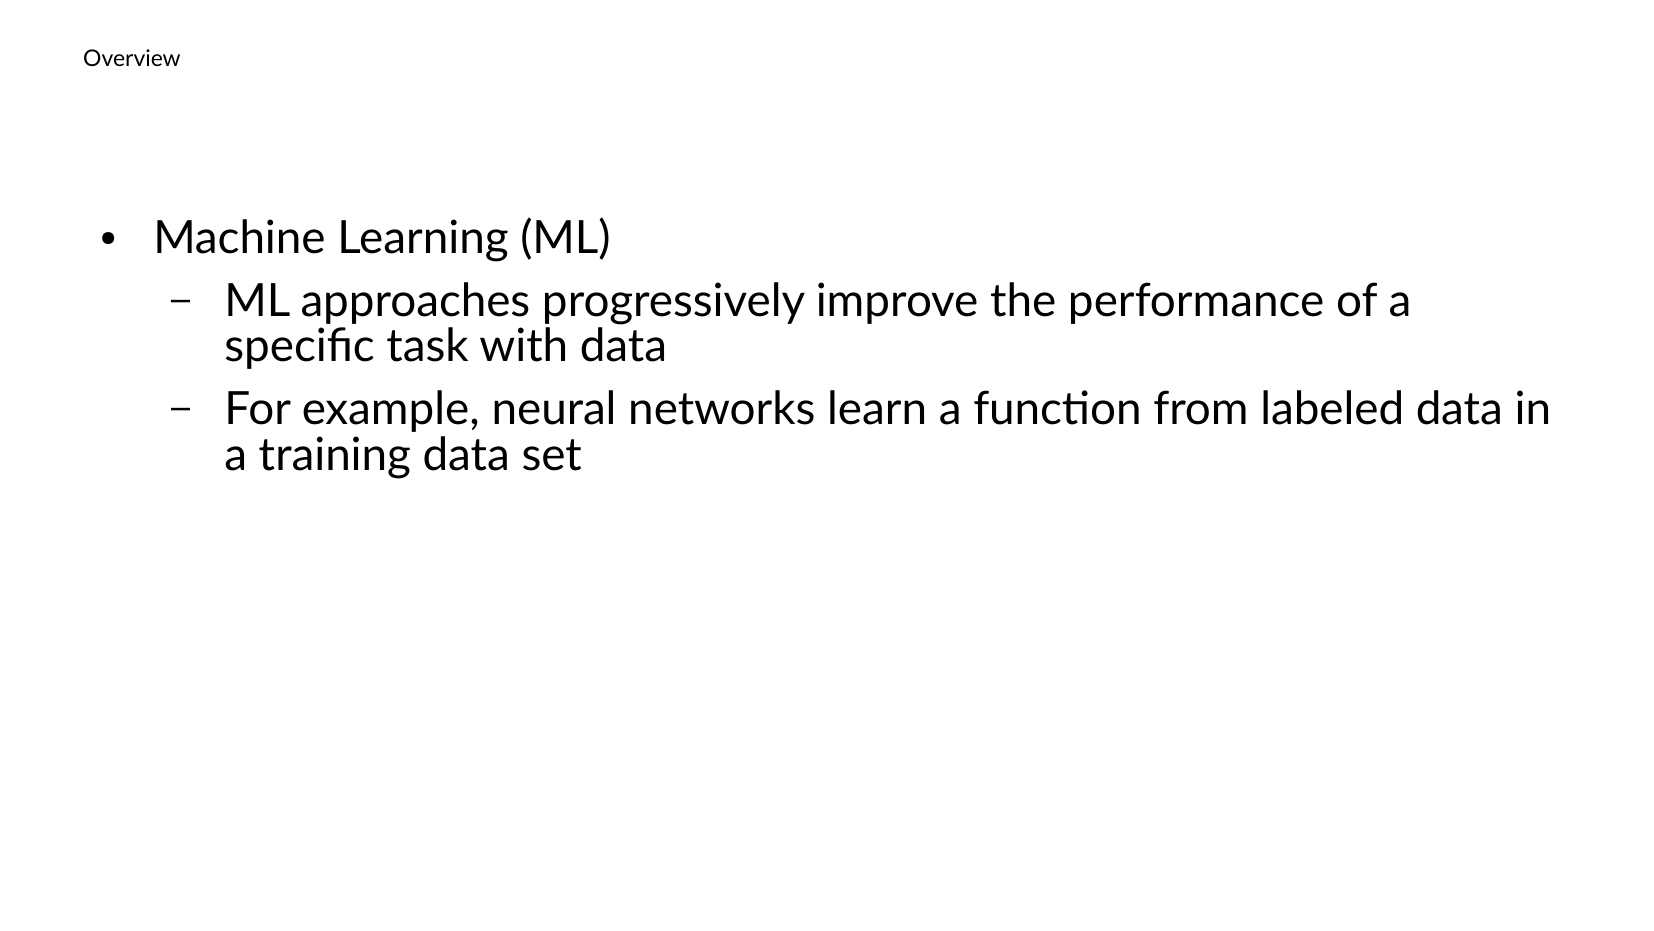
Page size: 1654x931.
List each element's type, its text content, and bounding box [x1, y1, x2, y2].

title Overview [83, 0, 1571, 119]
list Machine Learning (ML) ML approaches progressively improve the performance of a specific task with data For example, neural networks learn a function from labeled data in a training data set [82, 217, 1571, 839]
